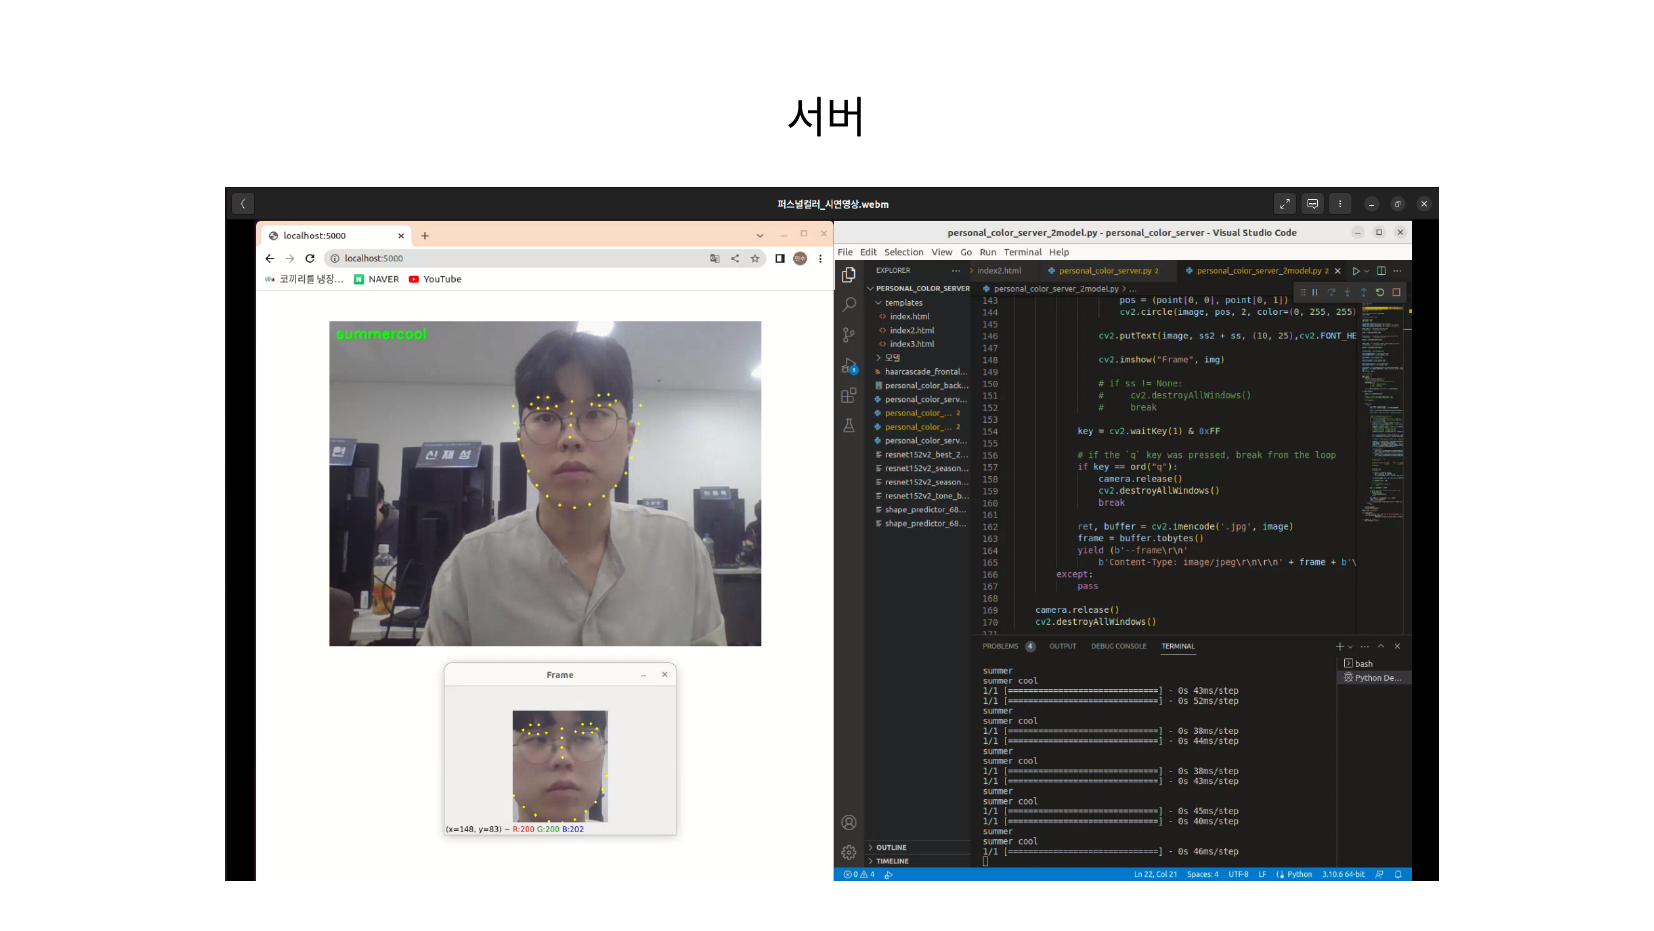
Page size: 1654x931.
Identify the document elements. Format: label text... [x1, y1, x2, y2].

text_box 서버 [337, 0, 1326, 187]
picture [225, 187, 1439, 881]
